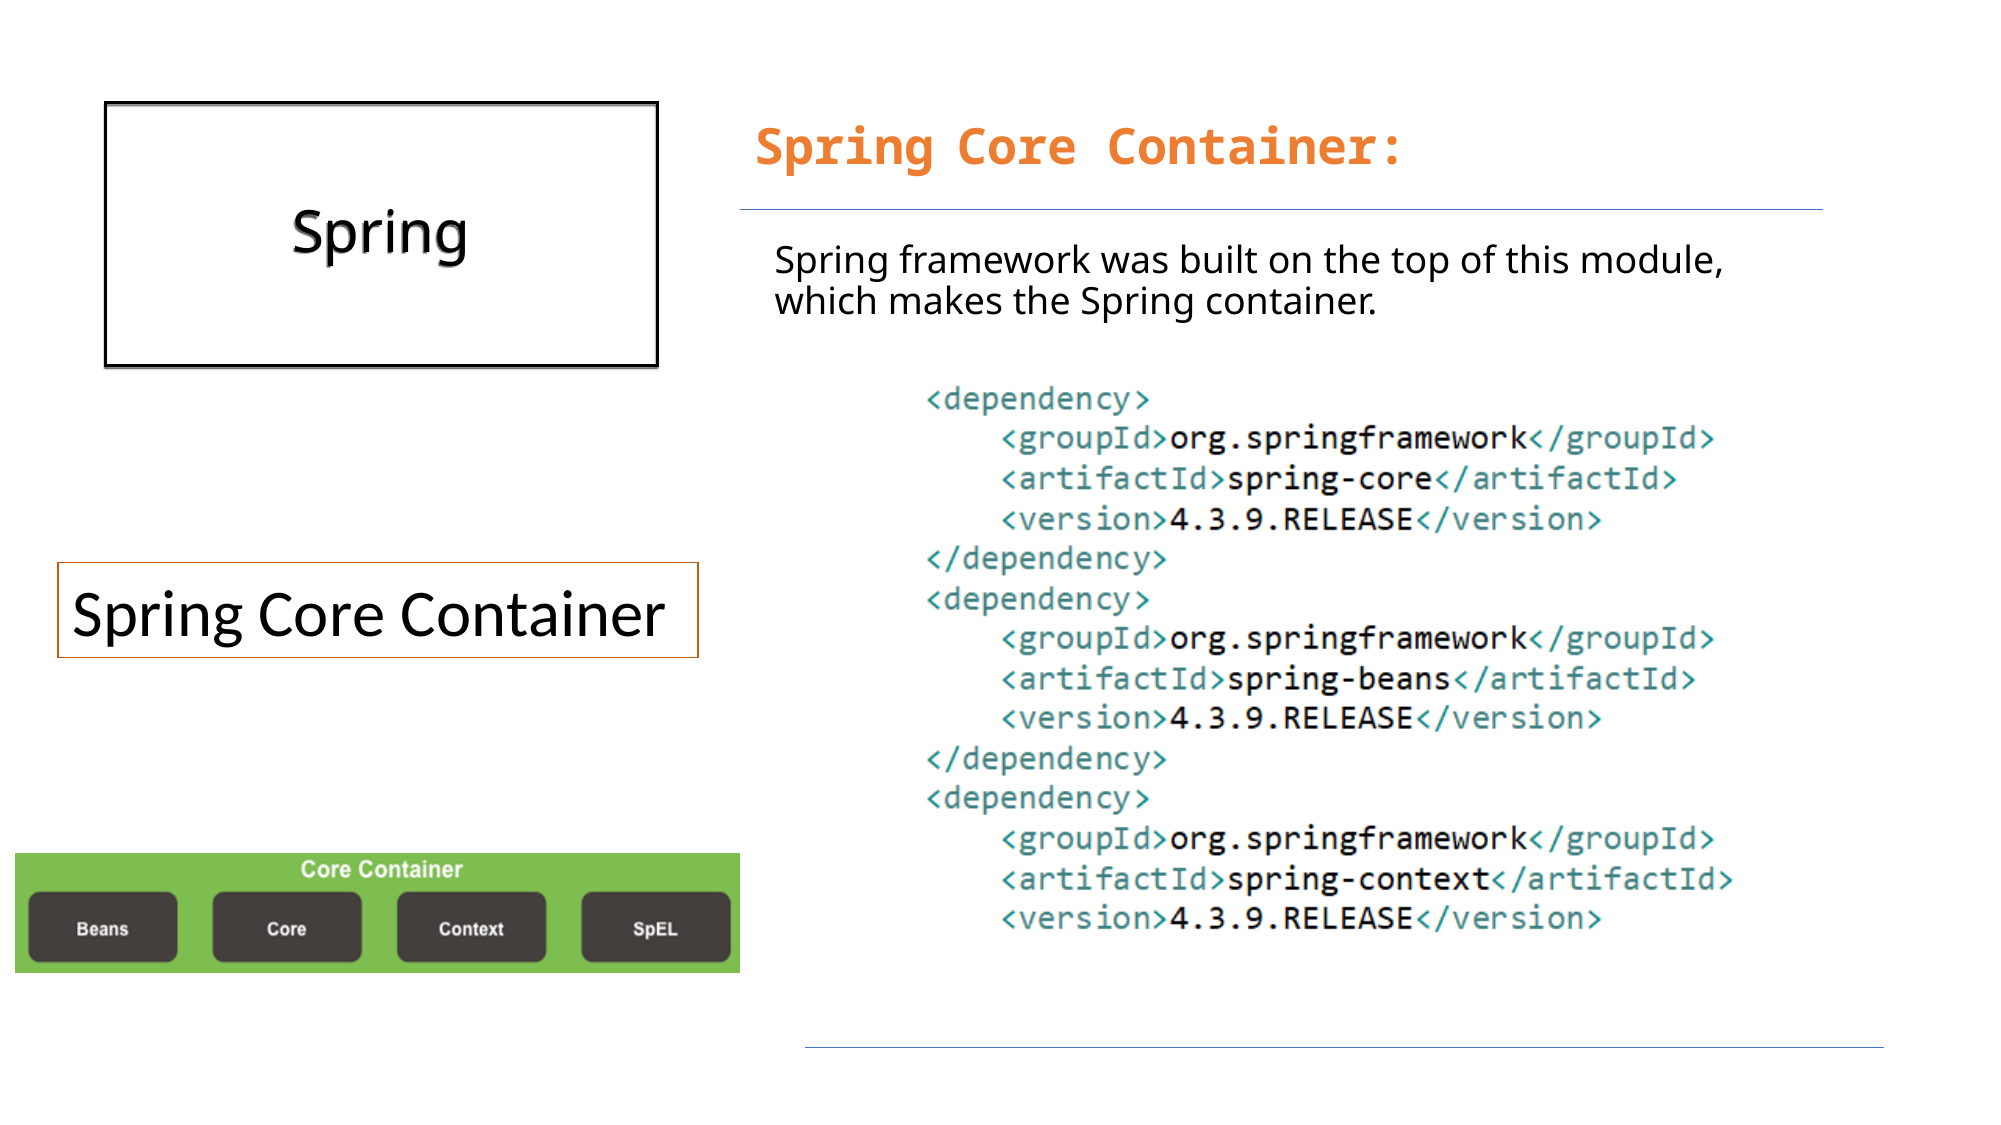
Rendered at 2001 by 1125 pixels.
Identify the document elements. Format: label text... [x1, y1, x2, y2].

text_box Spring Core Container: [739, 107, 1740, 184]
picture [15, 853, 740, 973]
picture [920, 380, 1760, 937]
text_box Spring Core Container [58, 562, 698, 658]
text_box Spring framework was built on the top of this module, which makes the Spring container. [759, 234, 1760, 333]
title Spring [105, 102, 658, 366]
